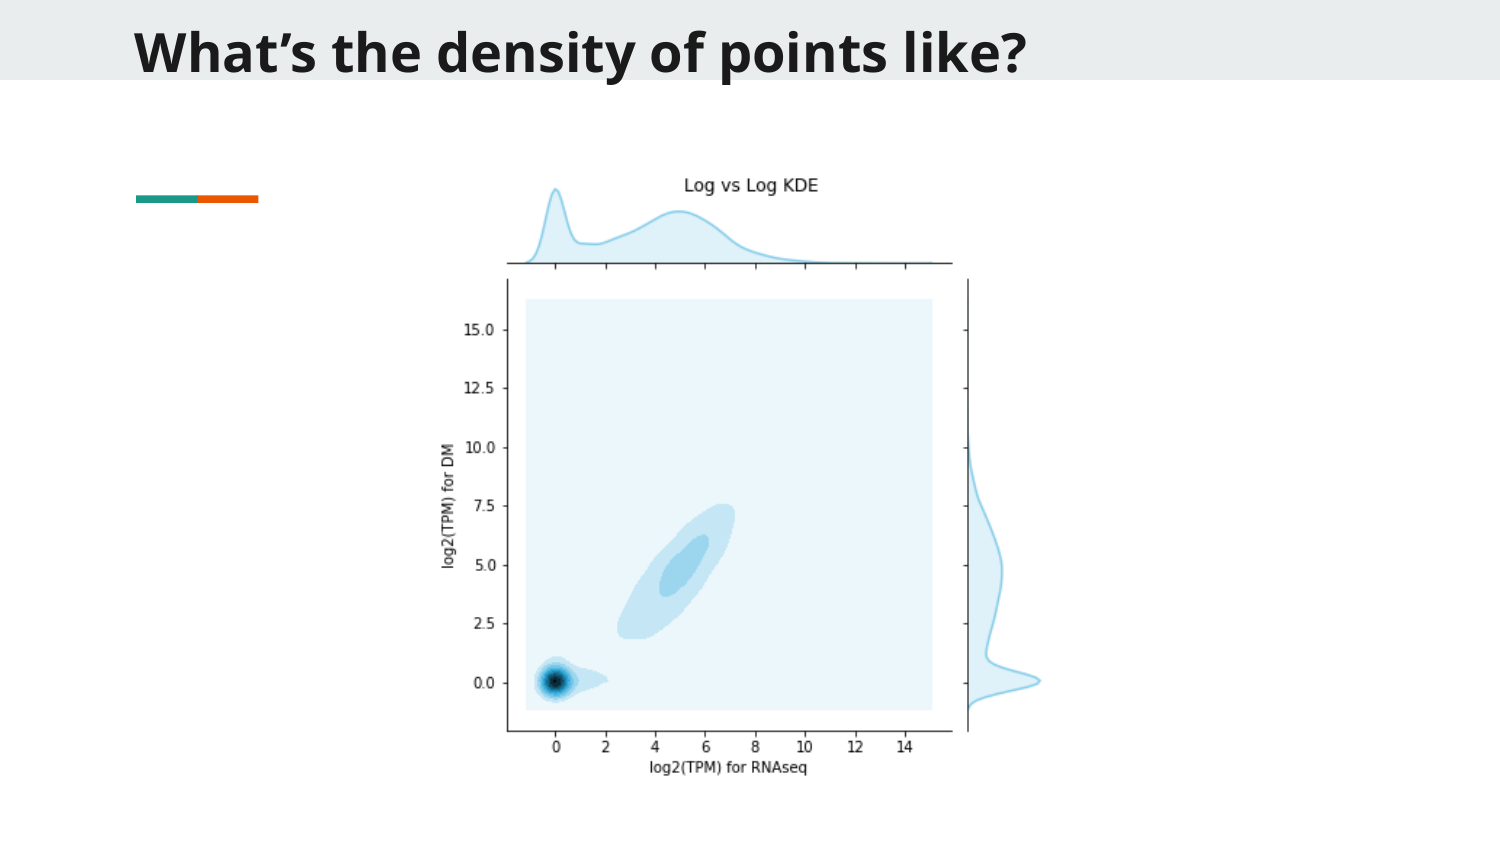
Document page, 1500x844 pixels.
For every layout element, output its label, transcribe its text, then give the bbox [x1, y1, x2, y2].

title What’s the density of points like? [119, 3, 1381, 92]
picture [433, 167, 1059, 786]
